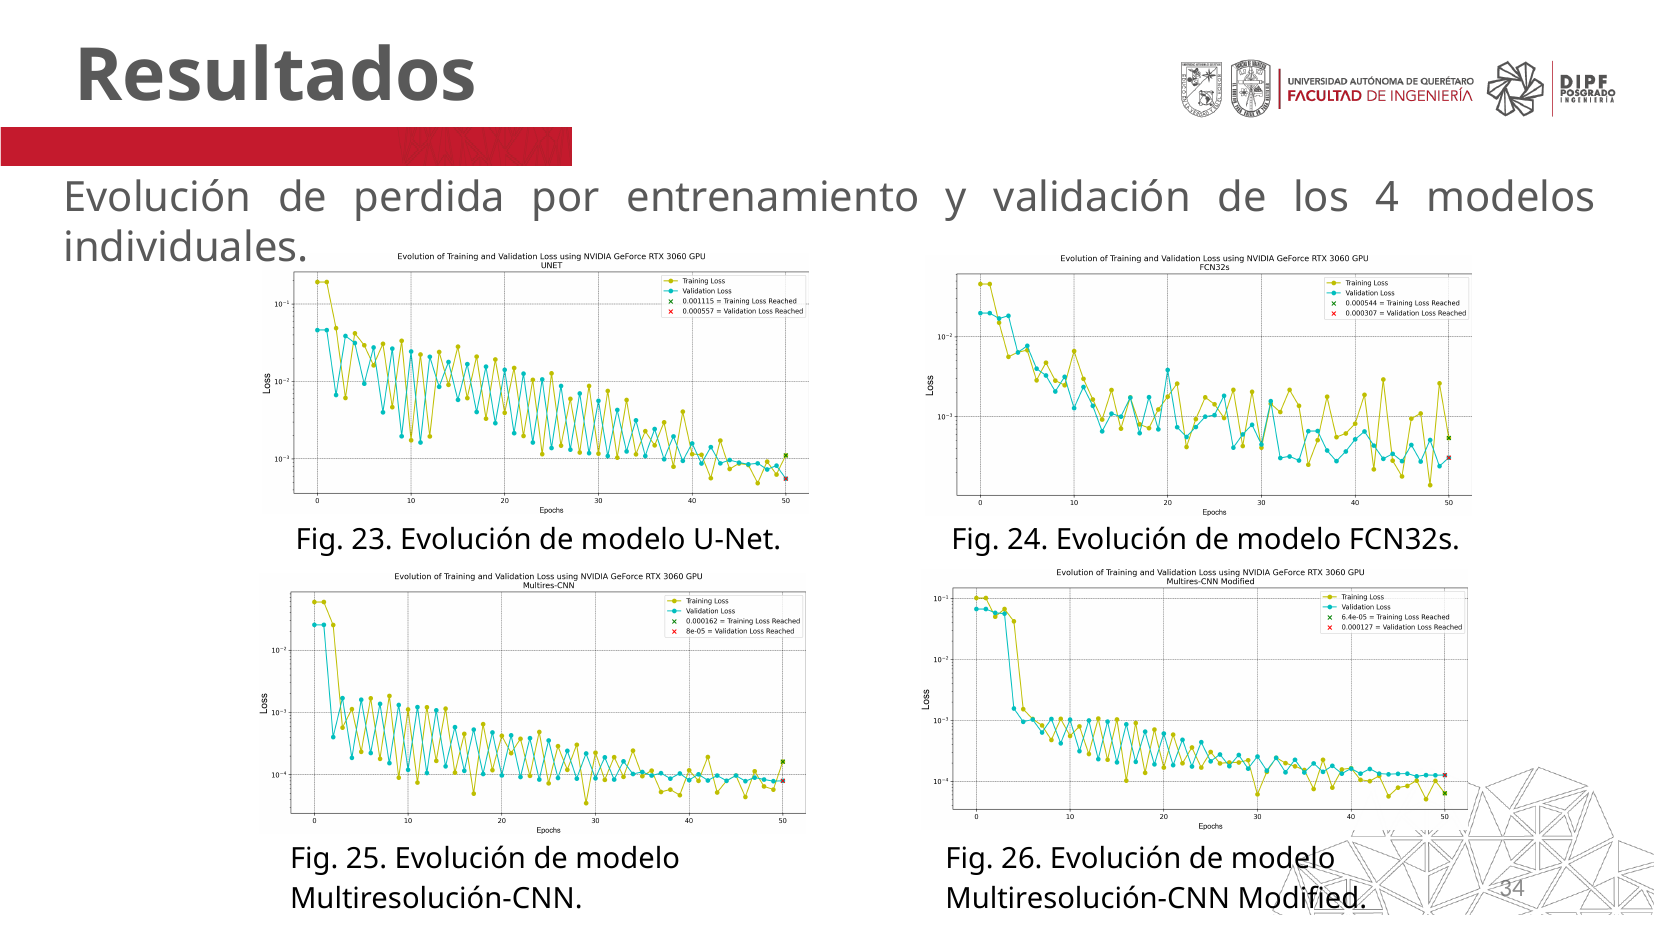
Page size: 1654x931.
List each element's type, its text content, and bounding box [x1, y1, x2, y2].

picture [259, 573, 806, 834]
text_box Fig. 23. Evolución de modelo U-Net. [280, 511, 863, 596]
picture [921, 569, 1654, 915]
text_box Fig. 26. Evolución de modelo Multiresolución-CNN Modified. [930, 830, 1565, 915]
text_box Fig. 25. Evolución de modelo Multiresolución-CNN. [275, 830, 916, 915]
picture [262, 277, 809, 514]
text_box Evolución de perdida por entrenamiento y validación de los 4 modelos individuales. [48, 162, 1612, 277]
picture [925, 277, 1472, 516]
text_box Resultados [54, 11, 572, 127]
picture [1176, 54, 1620, 133]
picture [0, 127, 572, 166]
text_box Fig. 24. Evolución de modelo FCN32s. [936, 511, 1518, 596]
